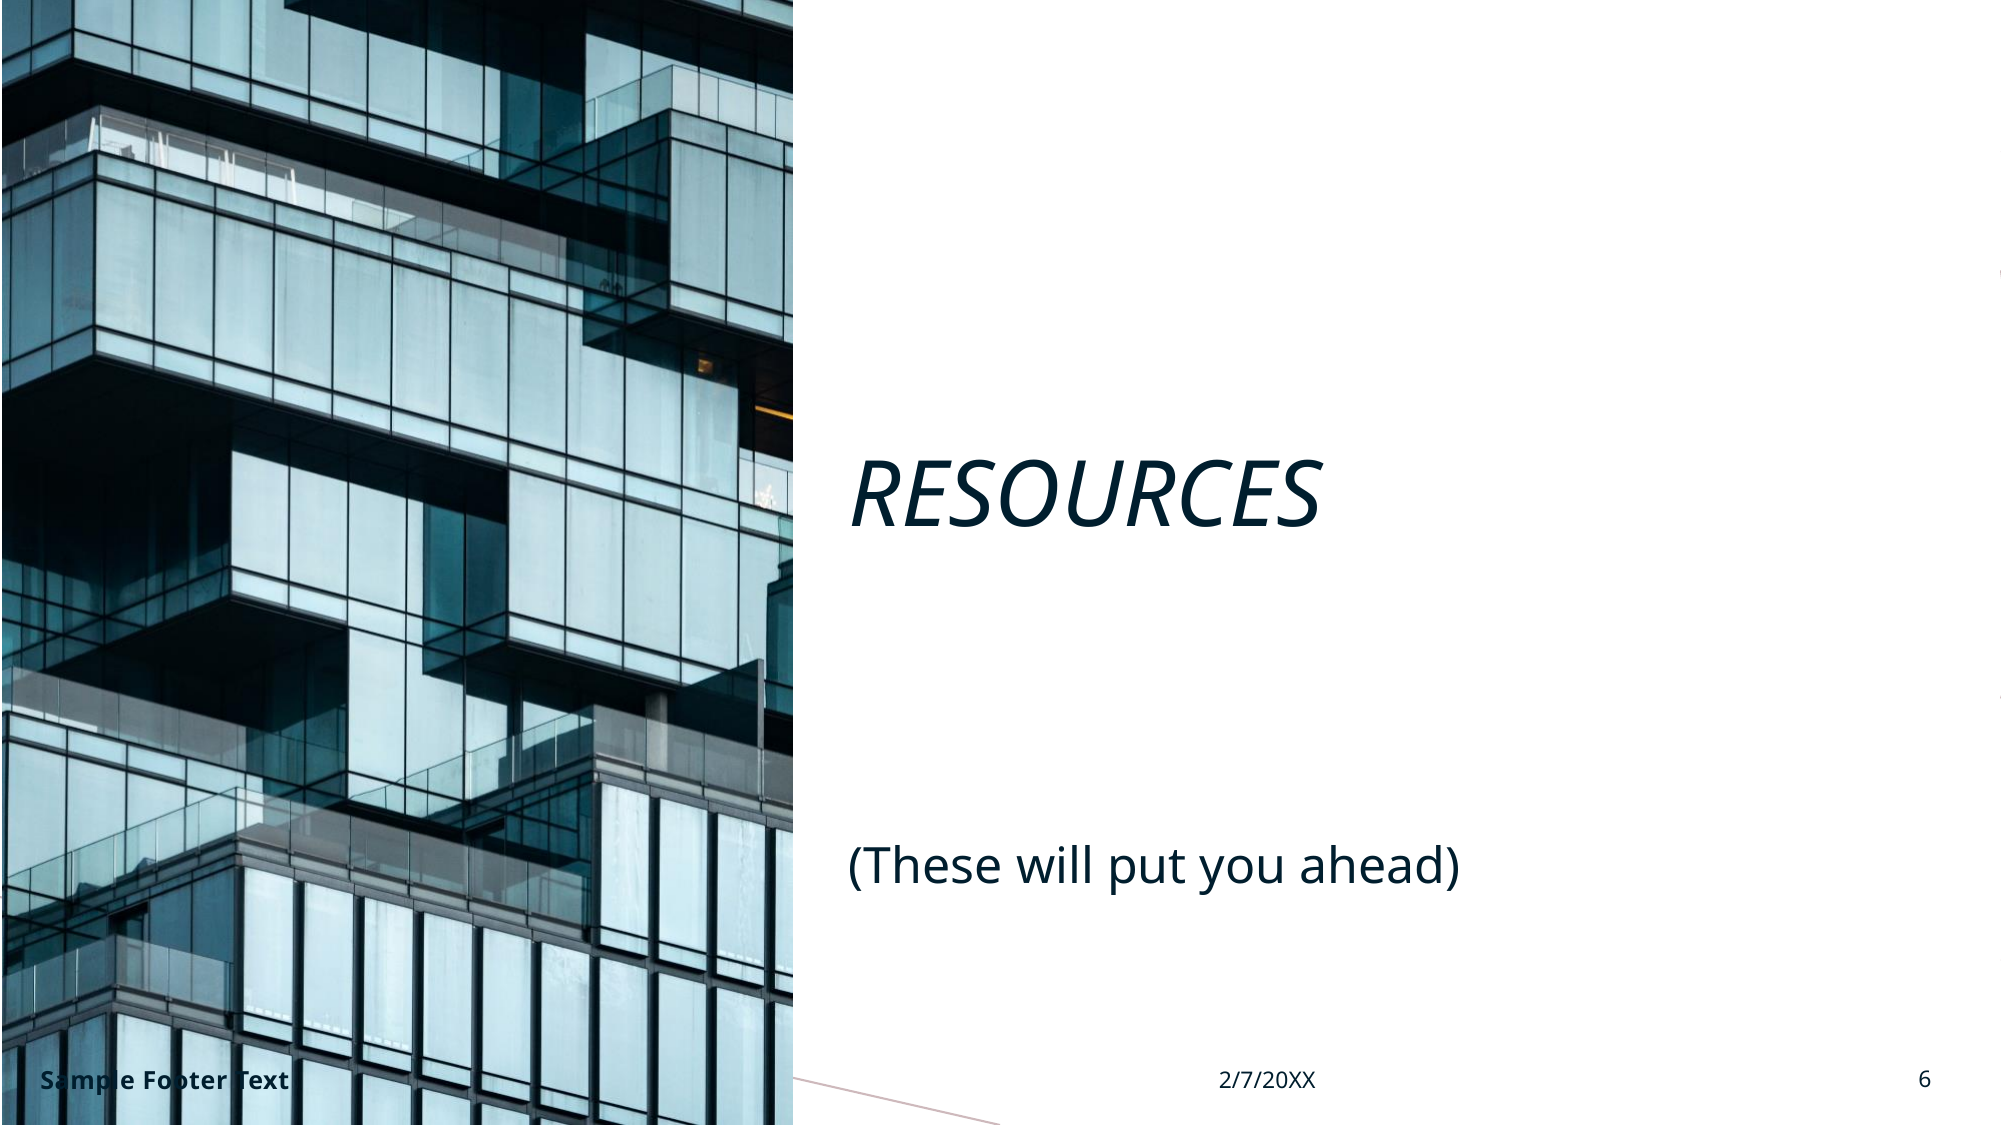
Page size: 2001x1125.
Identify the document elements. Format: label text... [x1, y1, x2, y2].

title Resources [833, 174, 1844, 819]
picture [2, 0, 793, 1125]
text_box 2/7/20XX [1203, 1049, 1892, 1110]
subtitle (These will put you ahead) [833, 825, 1845, 981]
text_box 7 [1903, 1049, 1981, 1110]
text_box Sample Footer Text [25, 1049, 764, 1110]
